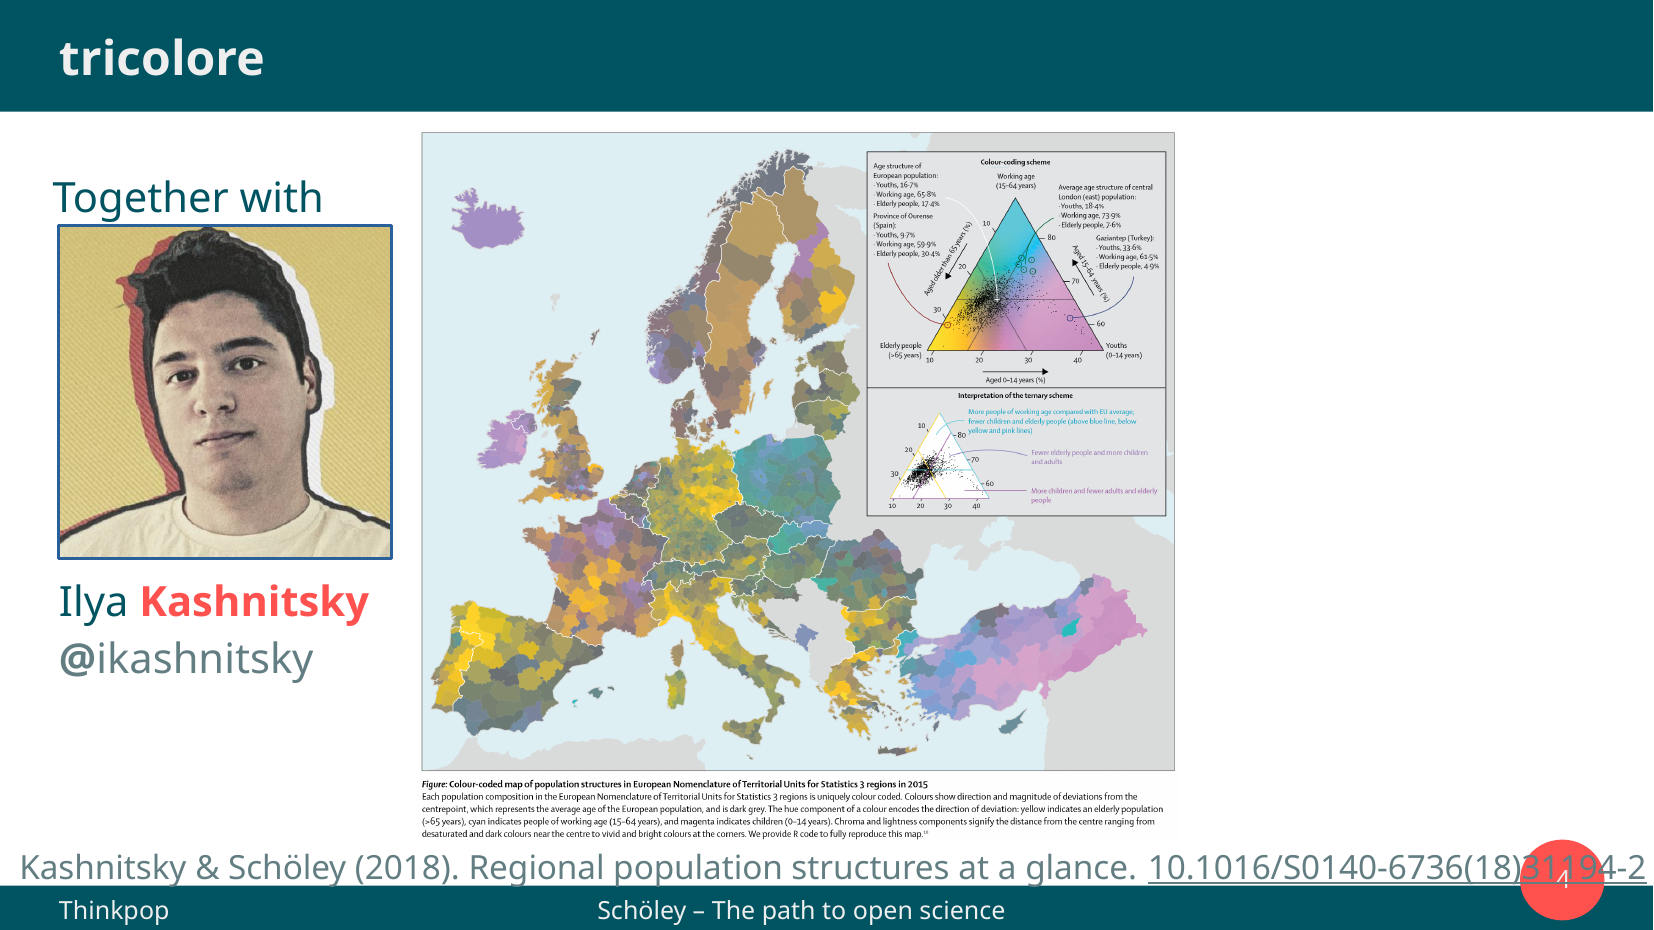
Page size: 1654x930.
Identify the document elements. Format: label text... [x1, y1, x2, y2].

picture [60, 227, 390, 558]
title tricolore [58, 0, 1594, 117]
text_box Together with [37, 160, 417, 225]
text_box Kashnitsky & Schöley (2018). Regional population structures at a glance. 10.1016/S0140-6736(18)31194-2 [4, 836, 1434, 890]
text_box Ilya Kashnitsky @ikashnitsky [44, 563, 417, 677]
picture [417, 126, 1179, 836]
